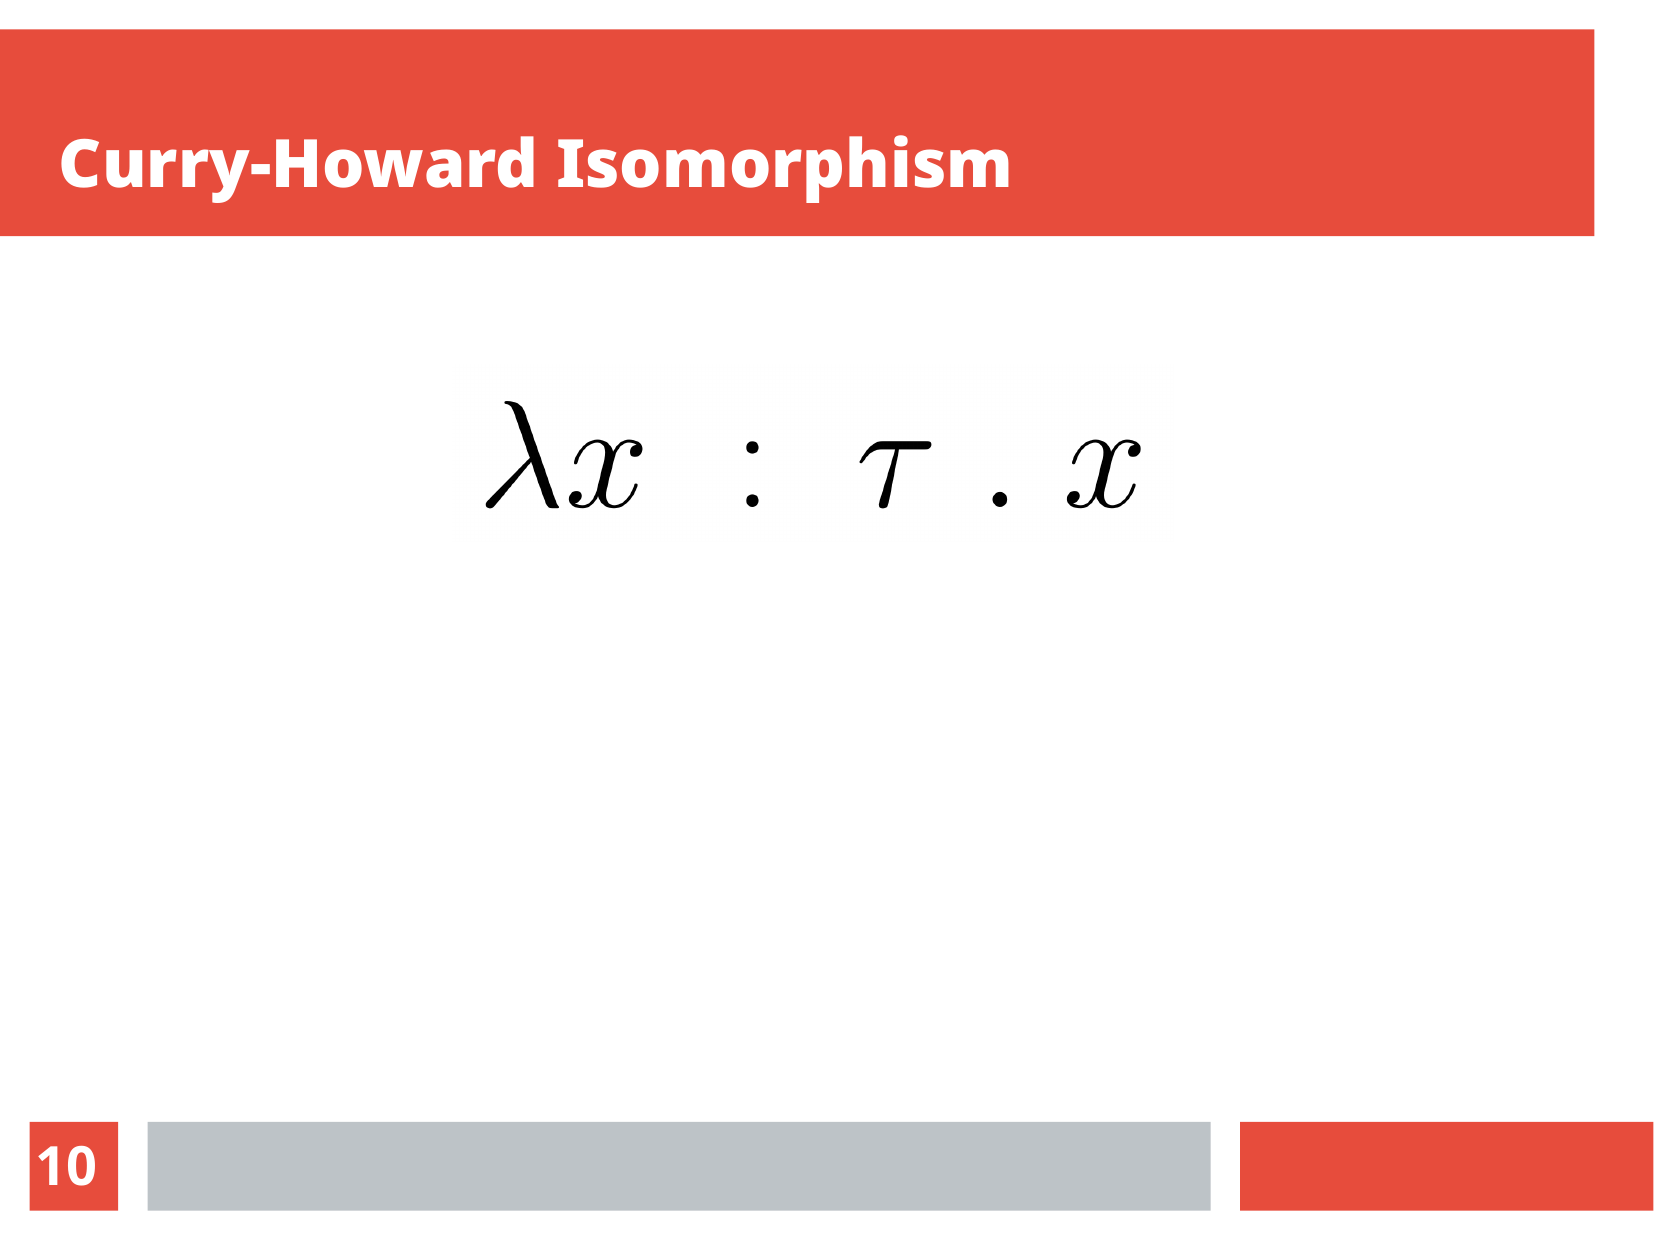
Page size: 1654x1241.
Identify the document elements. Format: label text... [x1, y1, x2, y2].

title Curry-Howard Isomorphism [59, 58, 1595, 207]
picture [452, 364, 1174, 542]
text_box 10 [20, 1119, 254, 1210]
